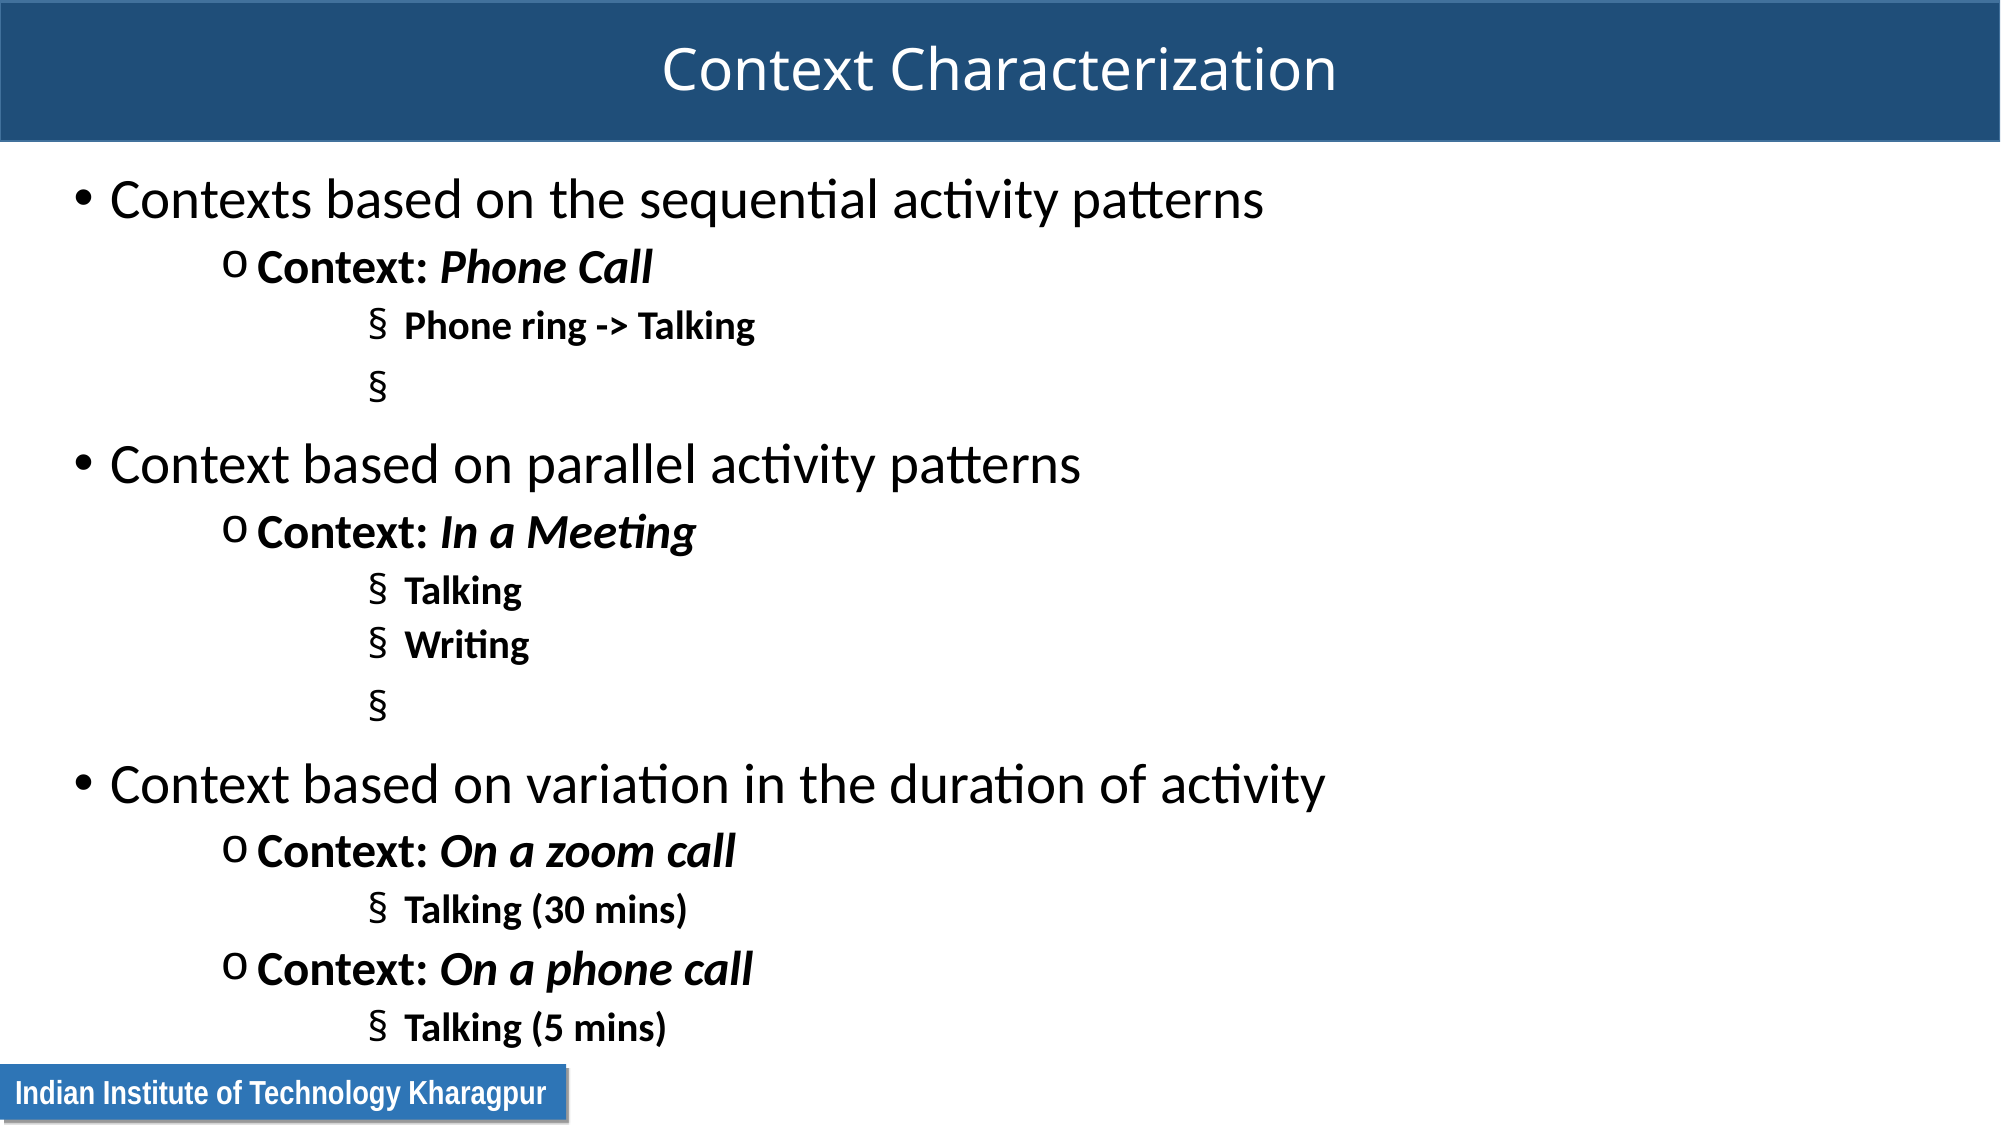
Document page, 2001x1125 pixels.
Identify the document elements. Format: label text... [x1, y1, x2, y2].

list Contexts based on the sequential activity patterns Context: Phone Call Phone ring -> Talking Context based on parallel activity patterns Context: In a Meeting Talking Writing Context based on variation in the duration of activity Context: On a zoom call Talking (30 mins) Context: On a phone call Talking (5 mins) [58, 162, 1954, 1065]
title Context Characterization [0, 1, 2000, 141]
